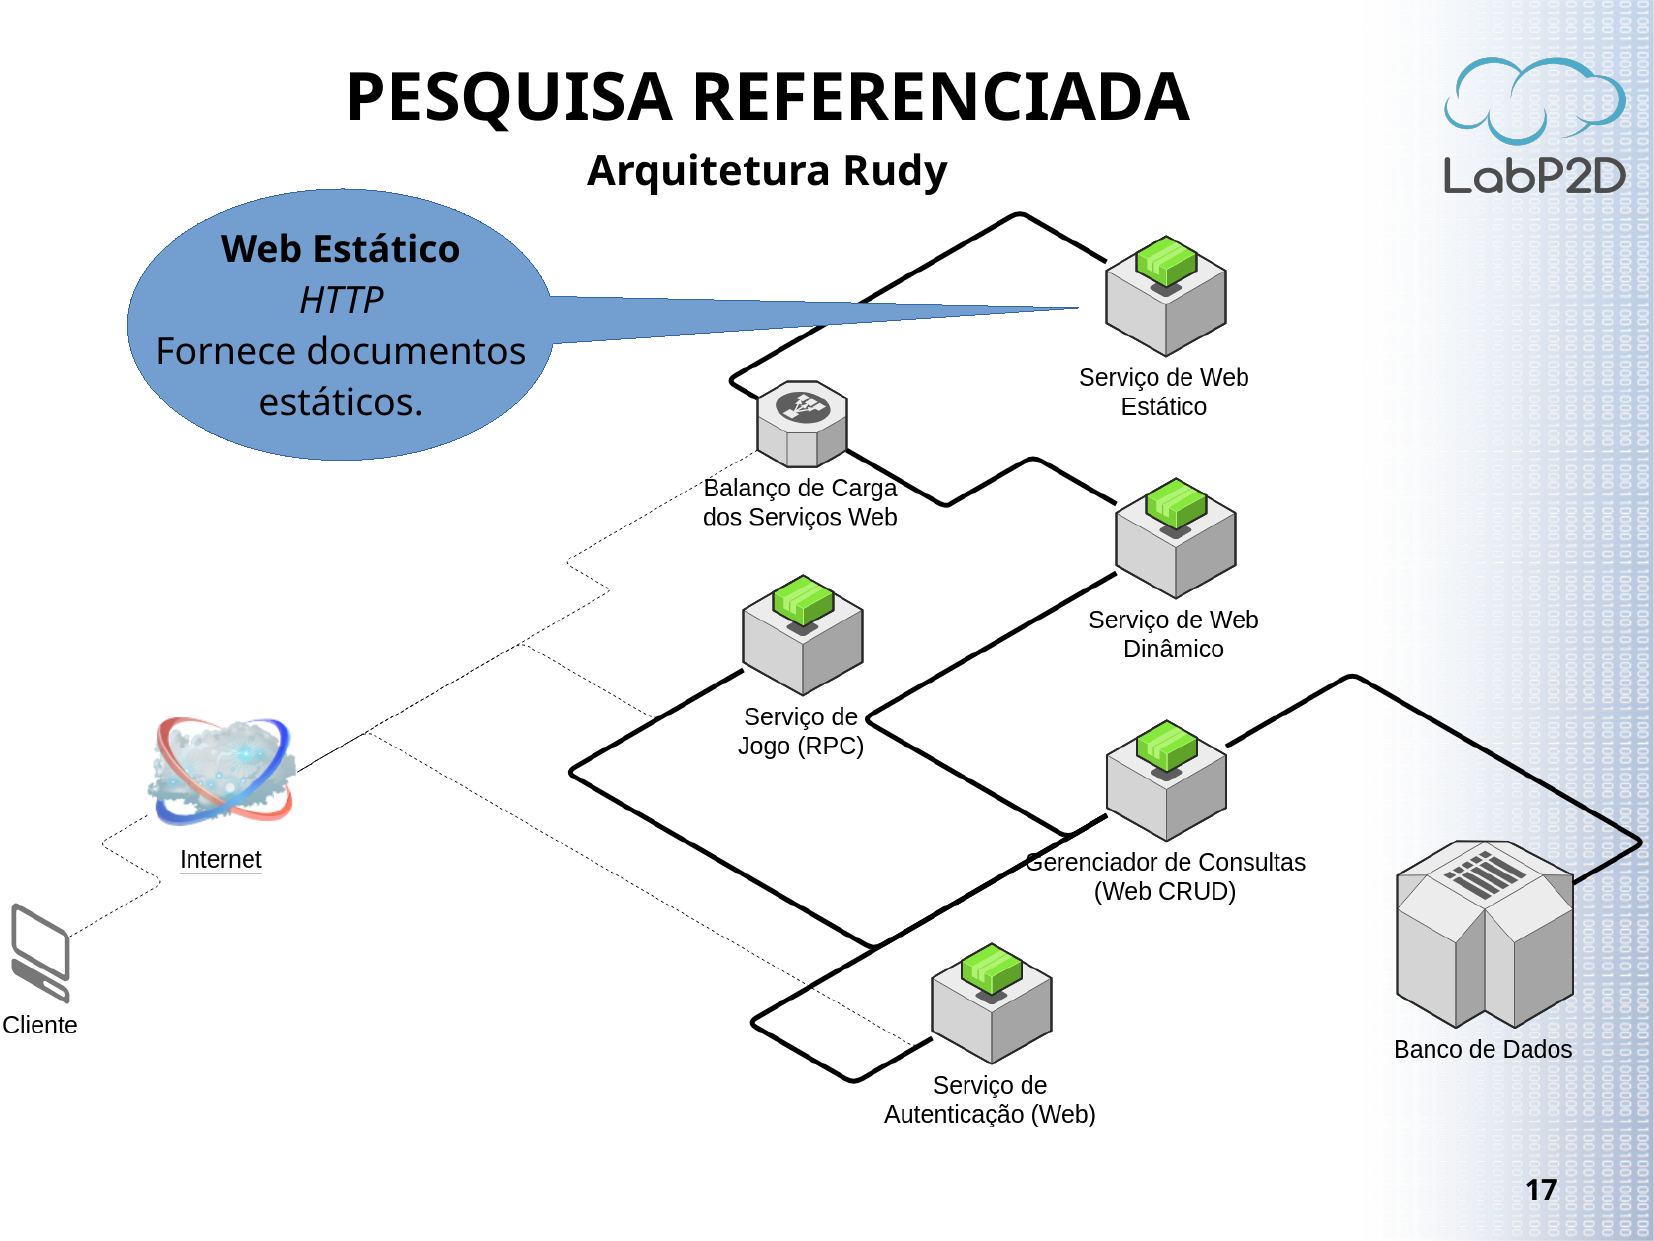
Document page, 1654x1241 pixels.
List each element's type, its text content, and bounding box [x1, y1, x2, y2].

title PESQUISA REFERENCIADA Arquitetura Rudy [82, 19, 1453, 227]
text_box Web Estático HTTP Fornece documentos estáticos. [127, 188, 1079, 461]
picture [2, 1, 1654, 1240]
